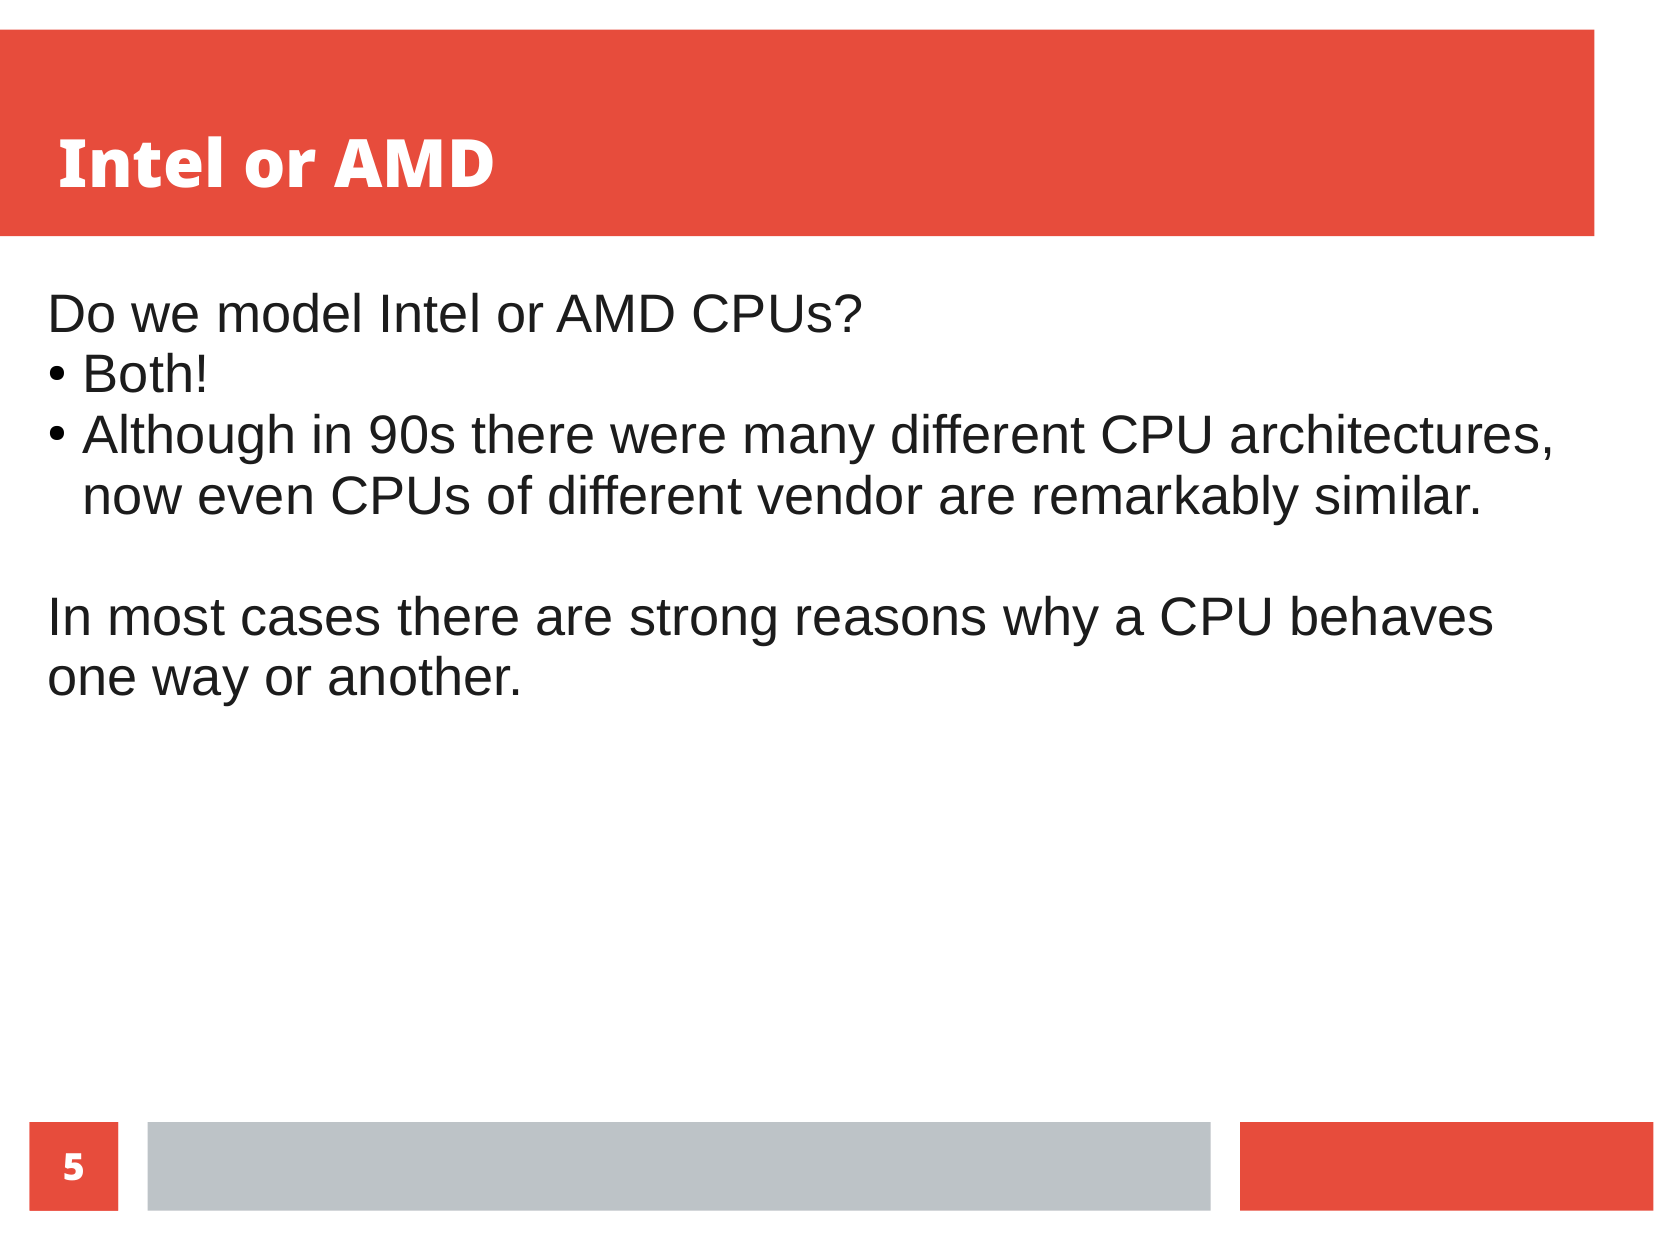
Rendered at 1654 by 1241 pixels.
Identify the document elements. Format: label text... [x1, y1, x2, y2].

text_box Do we model Intel or AMD CPUs? Both! Although in 90s there were many different CPU architectures, now even CPUs of different vendor are remarkably similar. In most cases there are strong reasons why a CPU behaves one way or another. [47, 283, 1583, 430]
title Intel or AMD [59, 59, 1595, 207]
